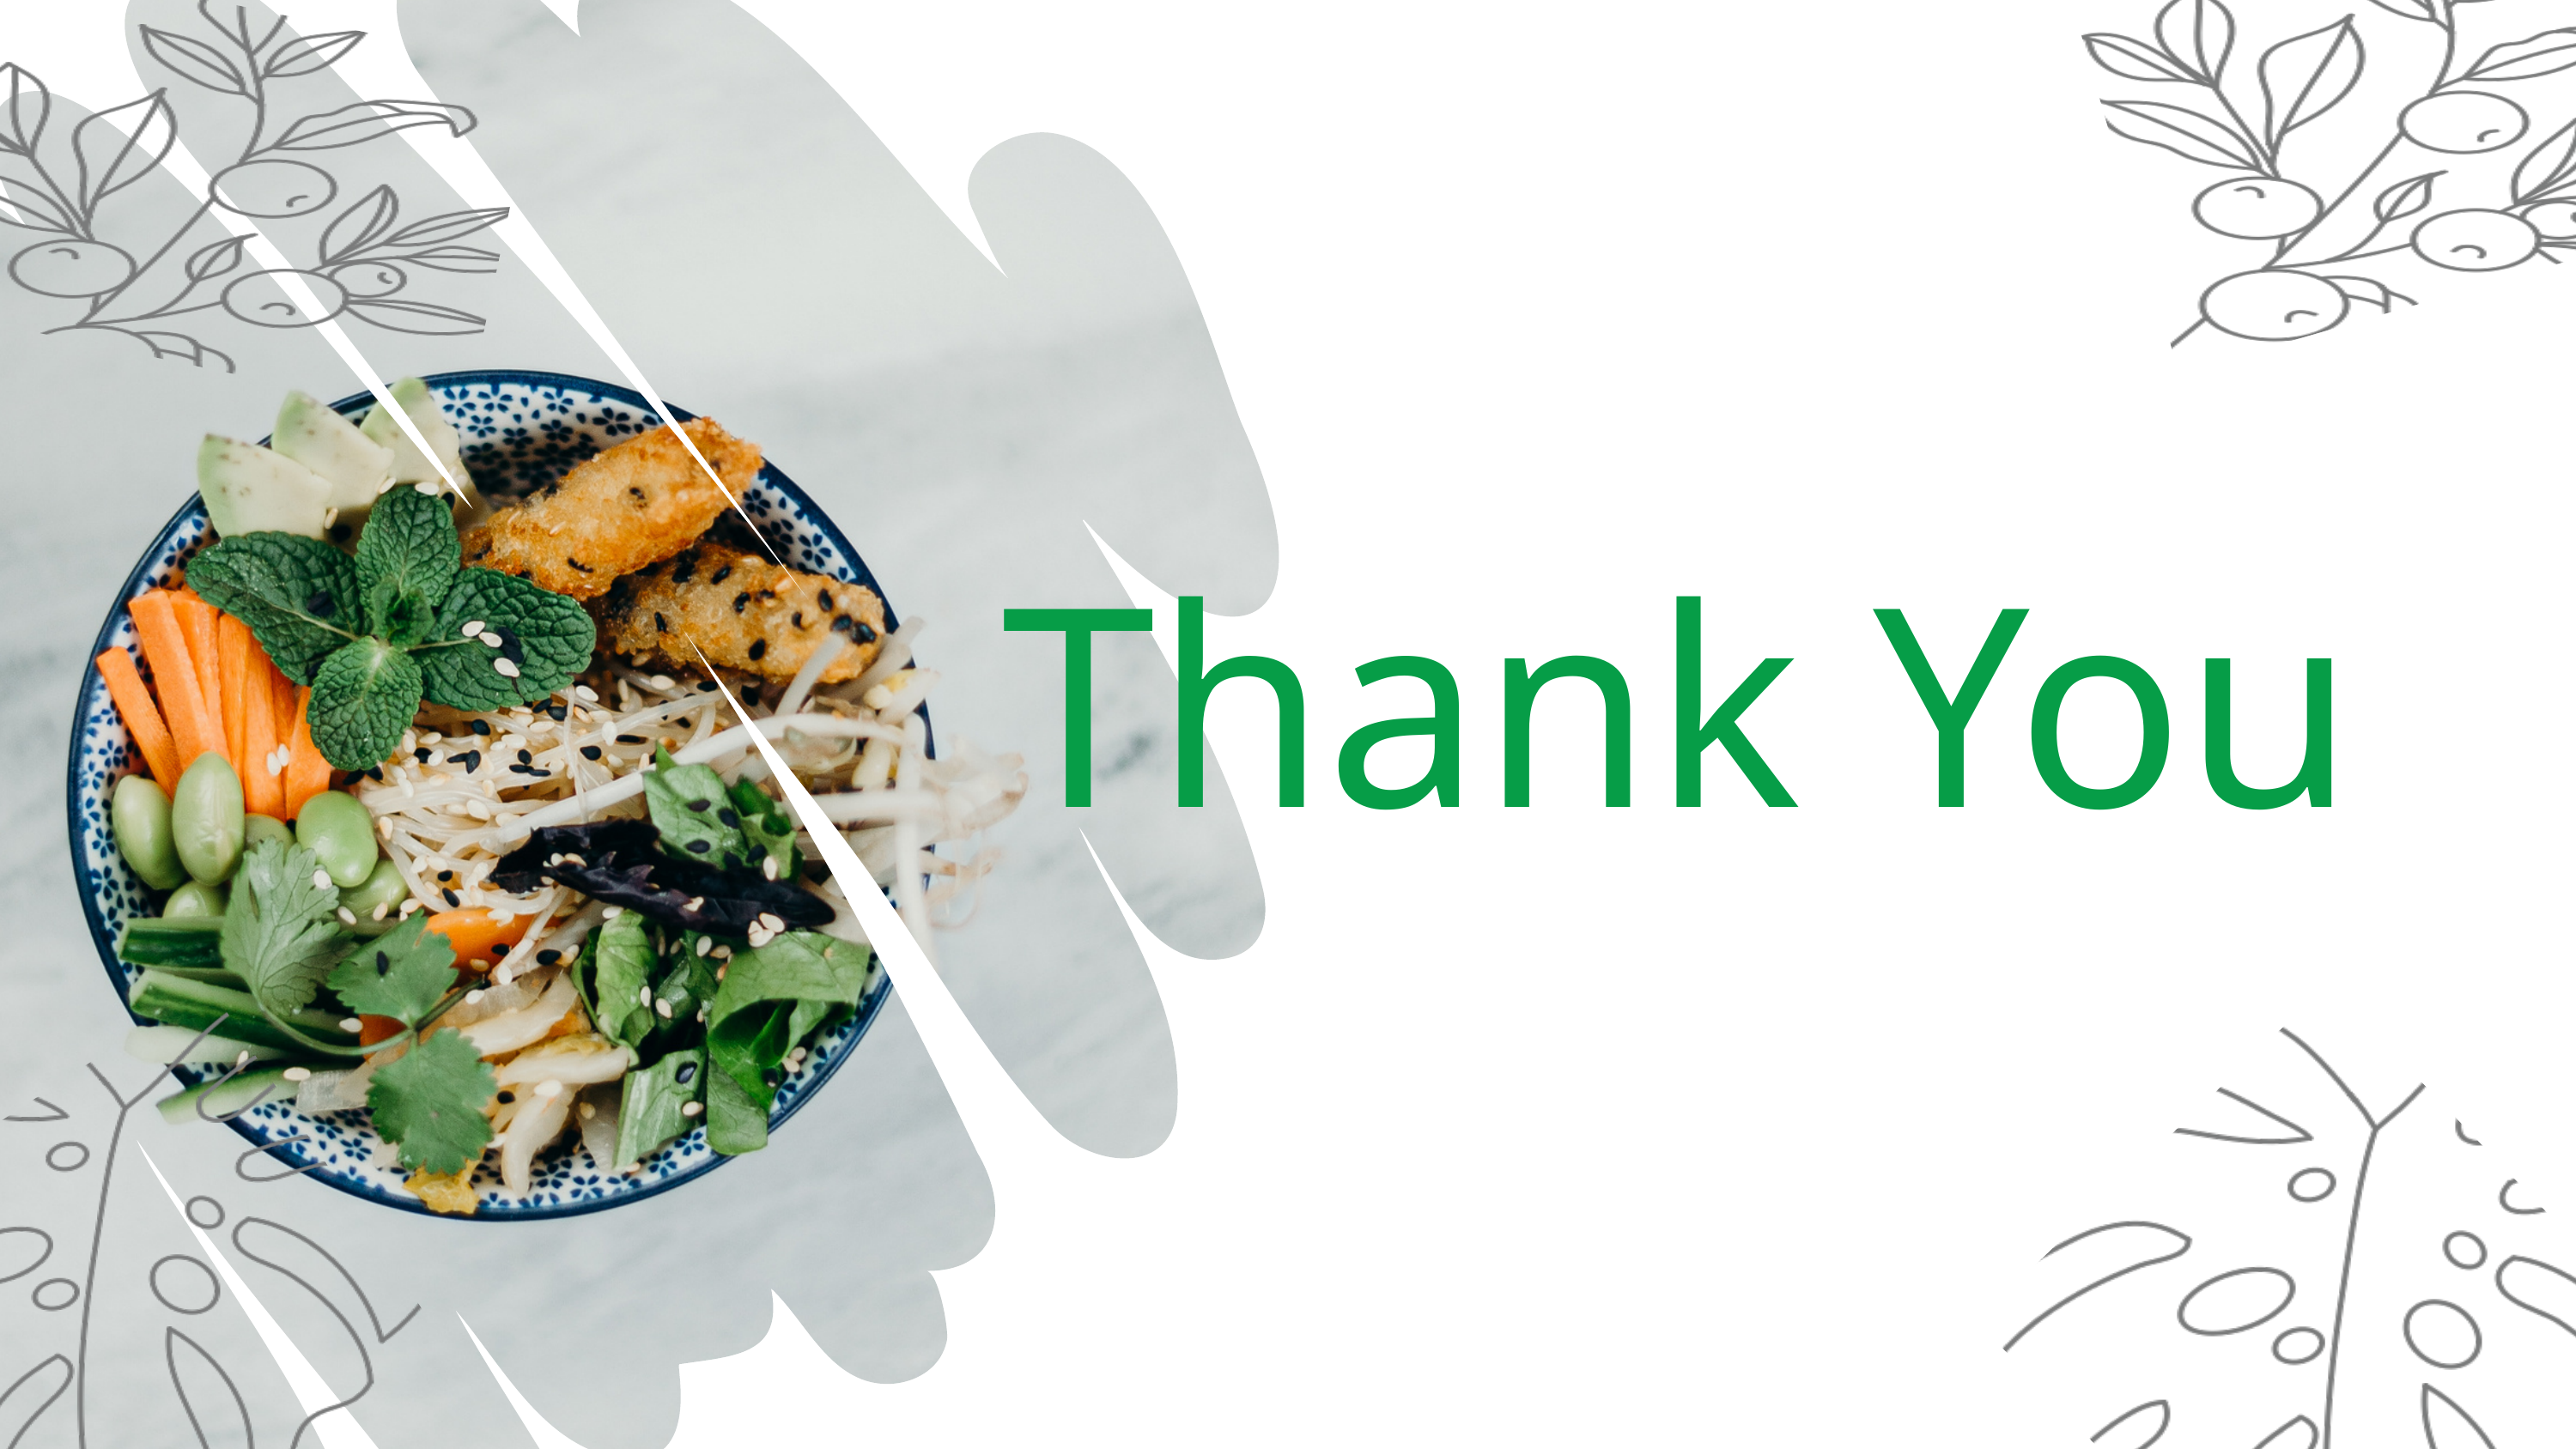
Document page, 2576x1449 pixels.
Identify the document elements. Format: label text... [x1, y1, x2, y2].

text_box [1102, 864, 1266, 960]
text_box Thank You [926, 475, 2432, 864]
text_box [1977, 984, 2576, 1449]
text_box [0, 0, 1262, 1449]
text_box [2078, 0, 2576, 373]
